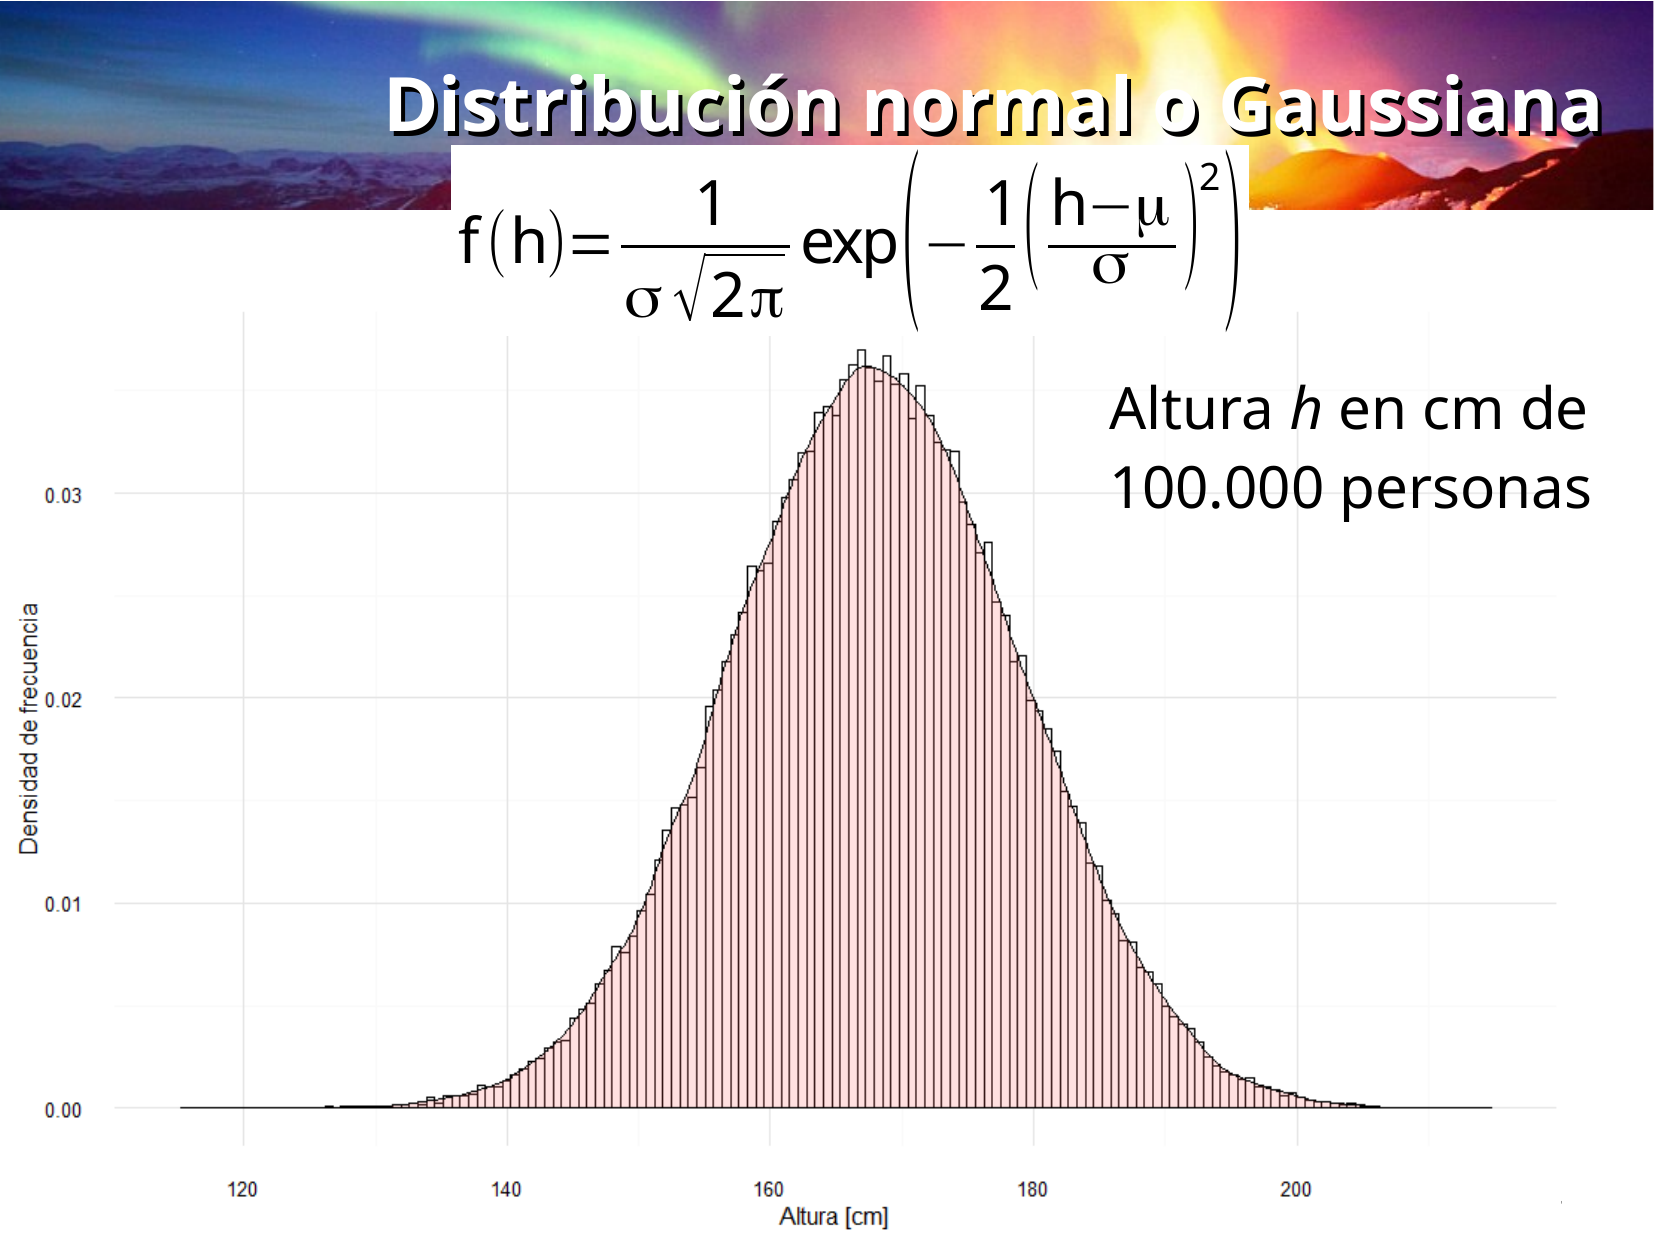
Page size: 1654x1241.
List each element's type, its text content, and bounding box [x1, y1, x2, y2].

text_box Altura h en cm de 100.000 personas [1094, 360, 1636, 517]
chart [450, 145, 1250, 336]
picture [0, 1, 1654, 210]
picture [9, 254, 1561, 1240]
title Distribución normal o Gaussiana [45, 15, 1606, 191]
